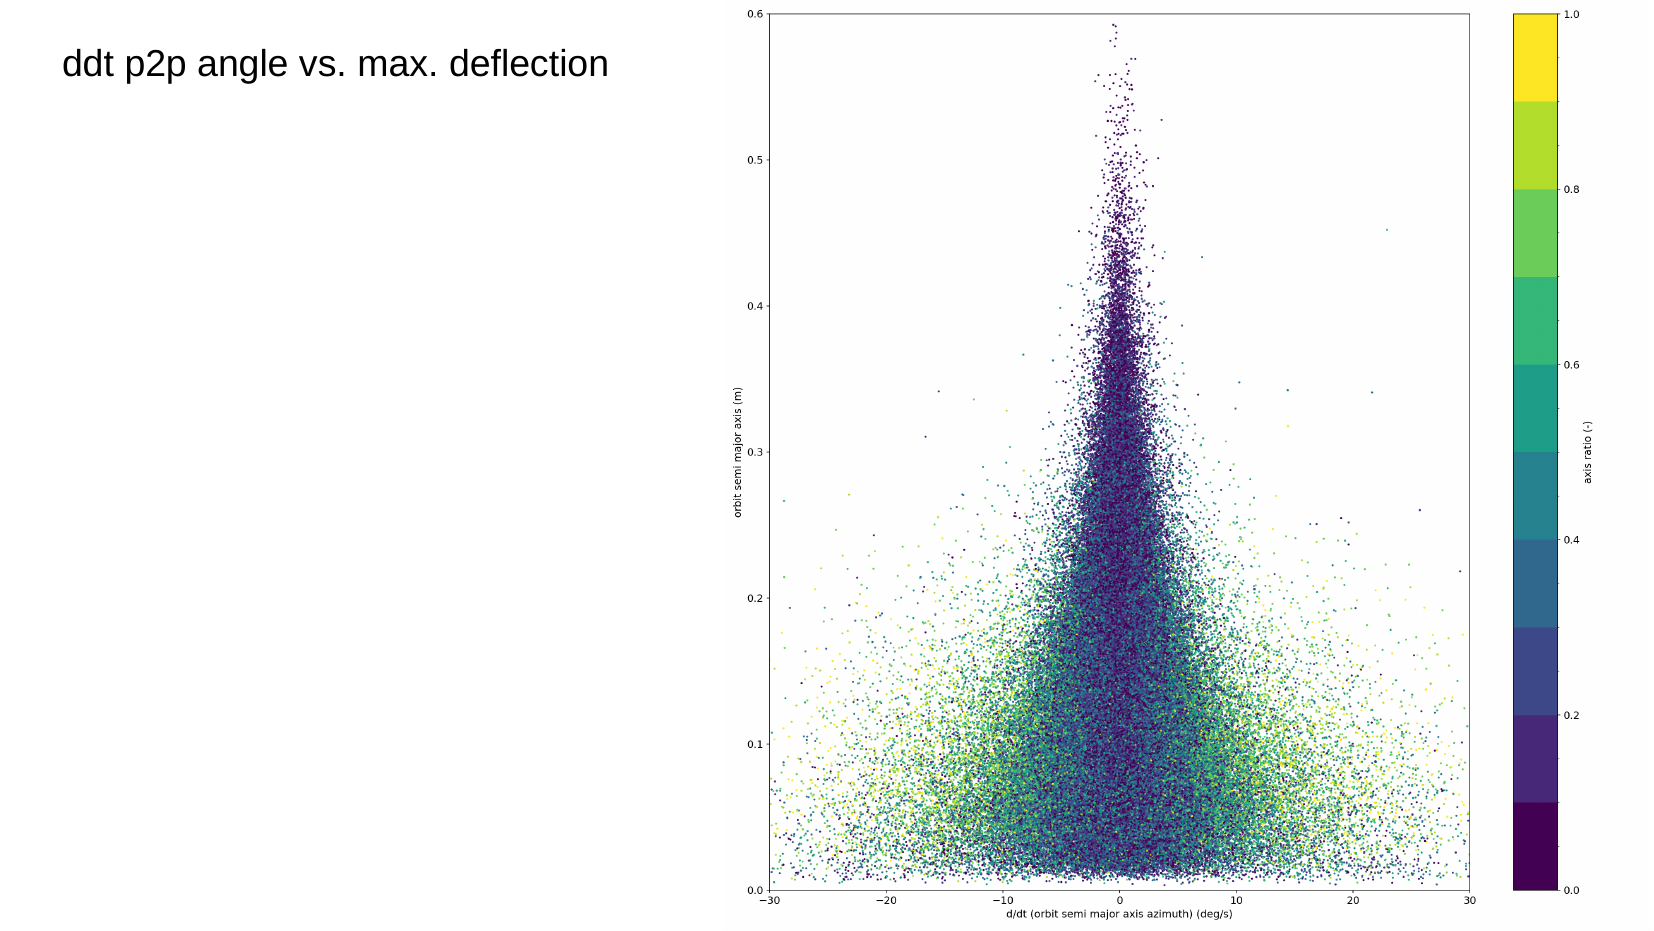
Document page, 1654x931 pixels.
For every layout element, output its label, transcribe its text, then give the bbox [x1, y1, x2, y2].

picture [723, 0, 1654, 931]
text_box ddt p2p angle vs. max. deflection [47, 35, 697, 93]
